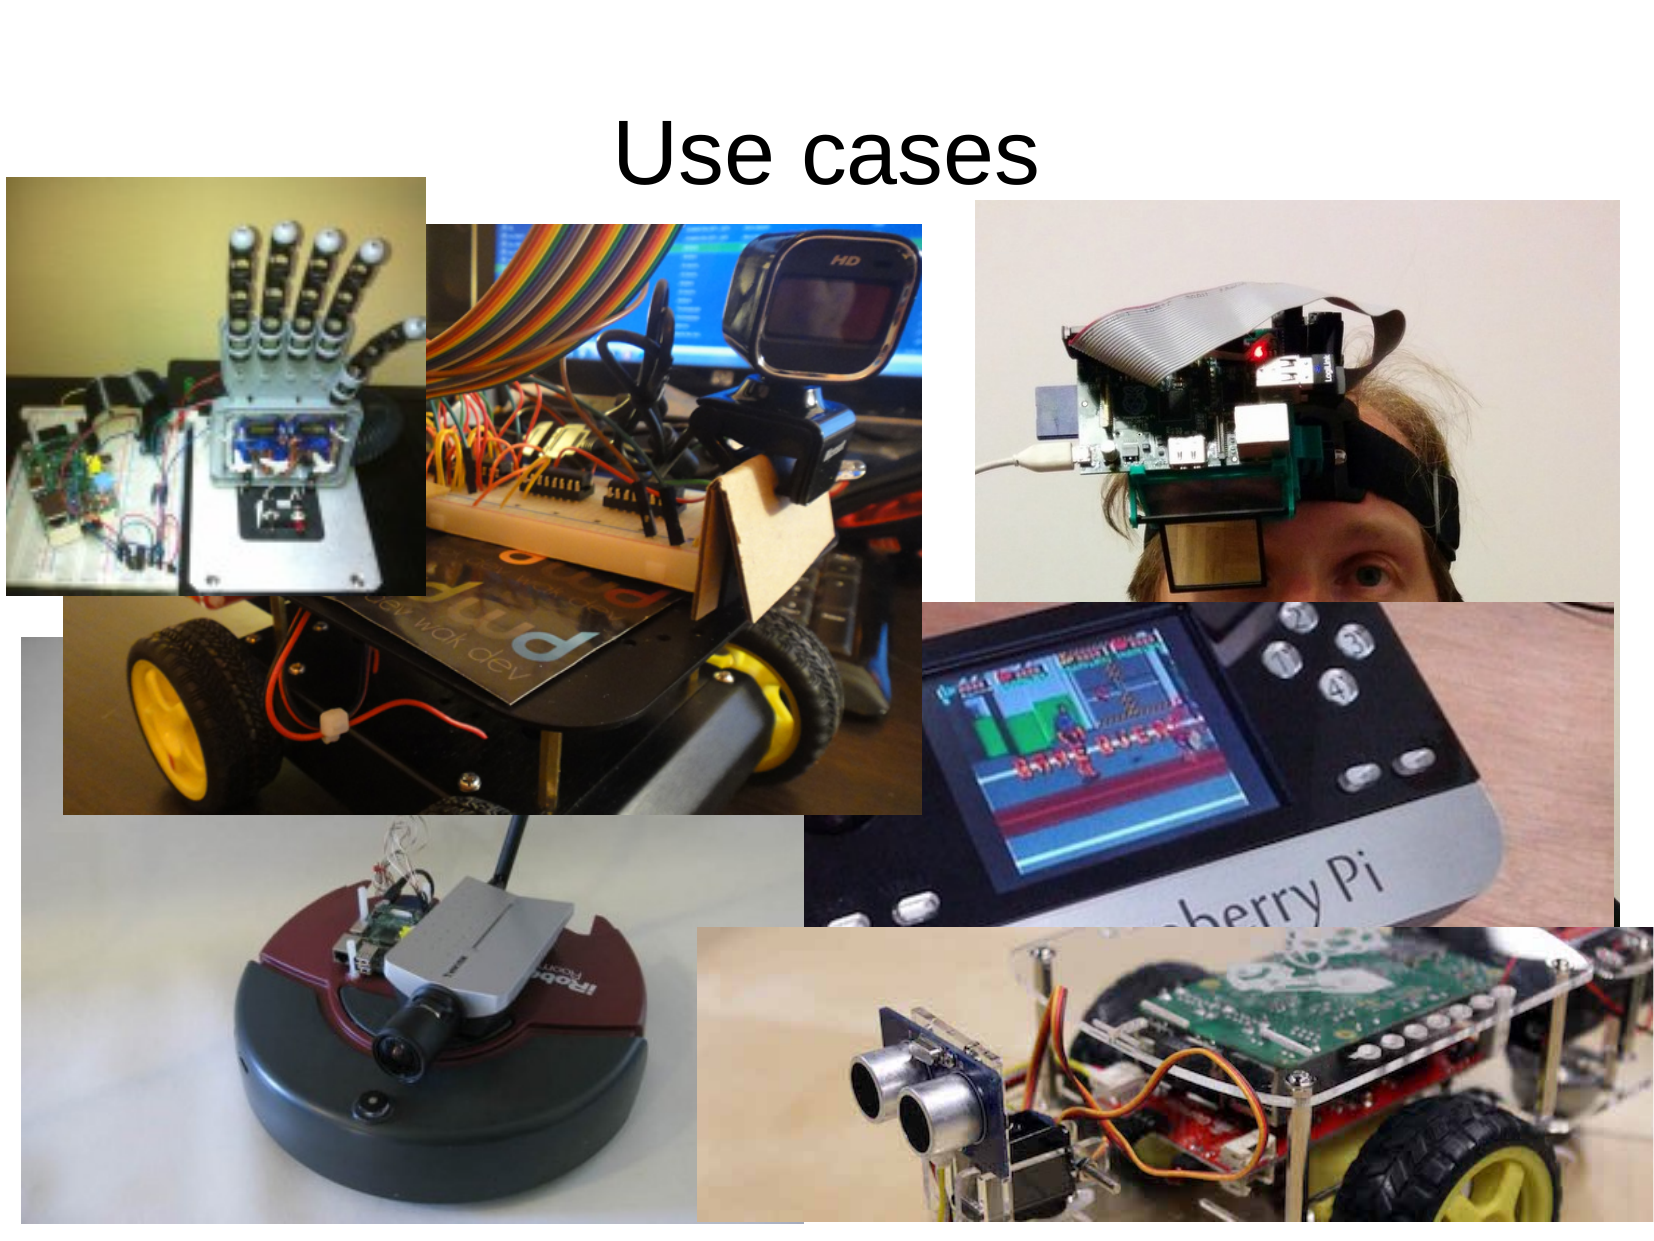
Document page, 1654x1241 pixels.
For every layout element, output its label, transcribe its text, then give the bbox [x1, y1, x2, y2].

picture [6, 177, 1654, 1224]
title Use cases [82, 49, 1571, 257]
